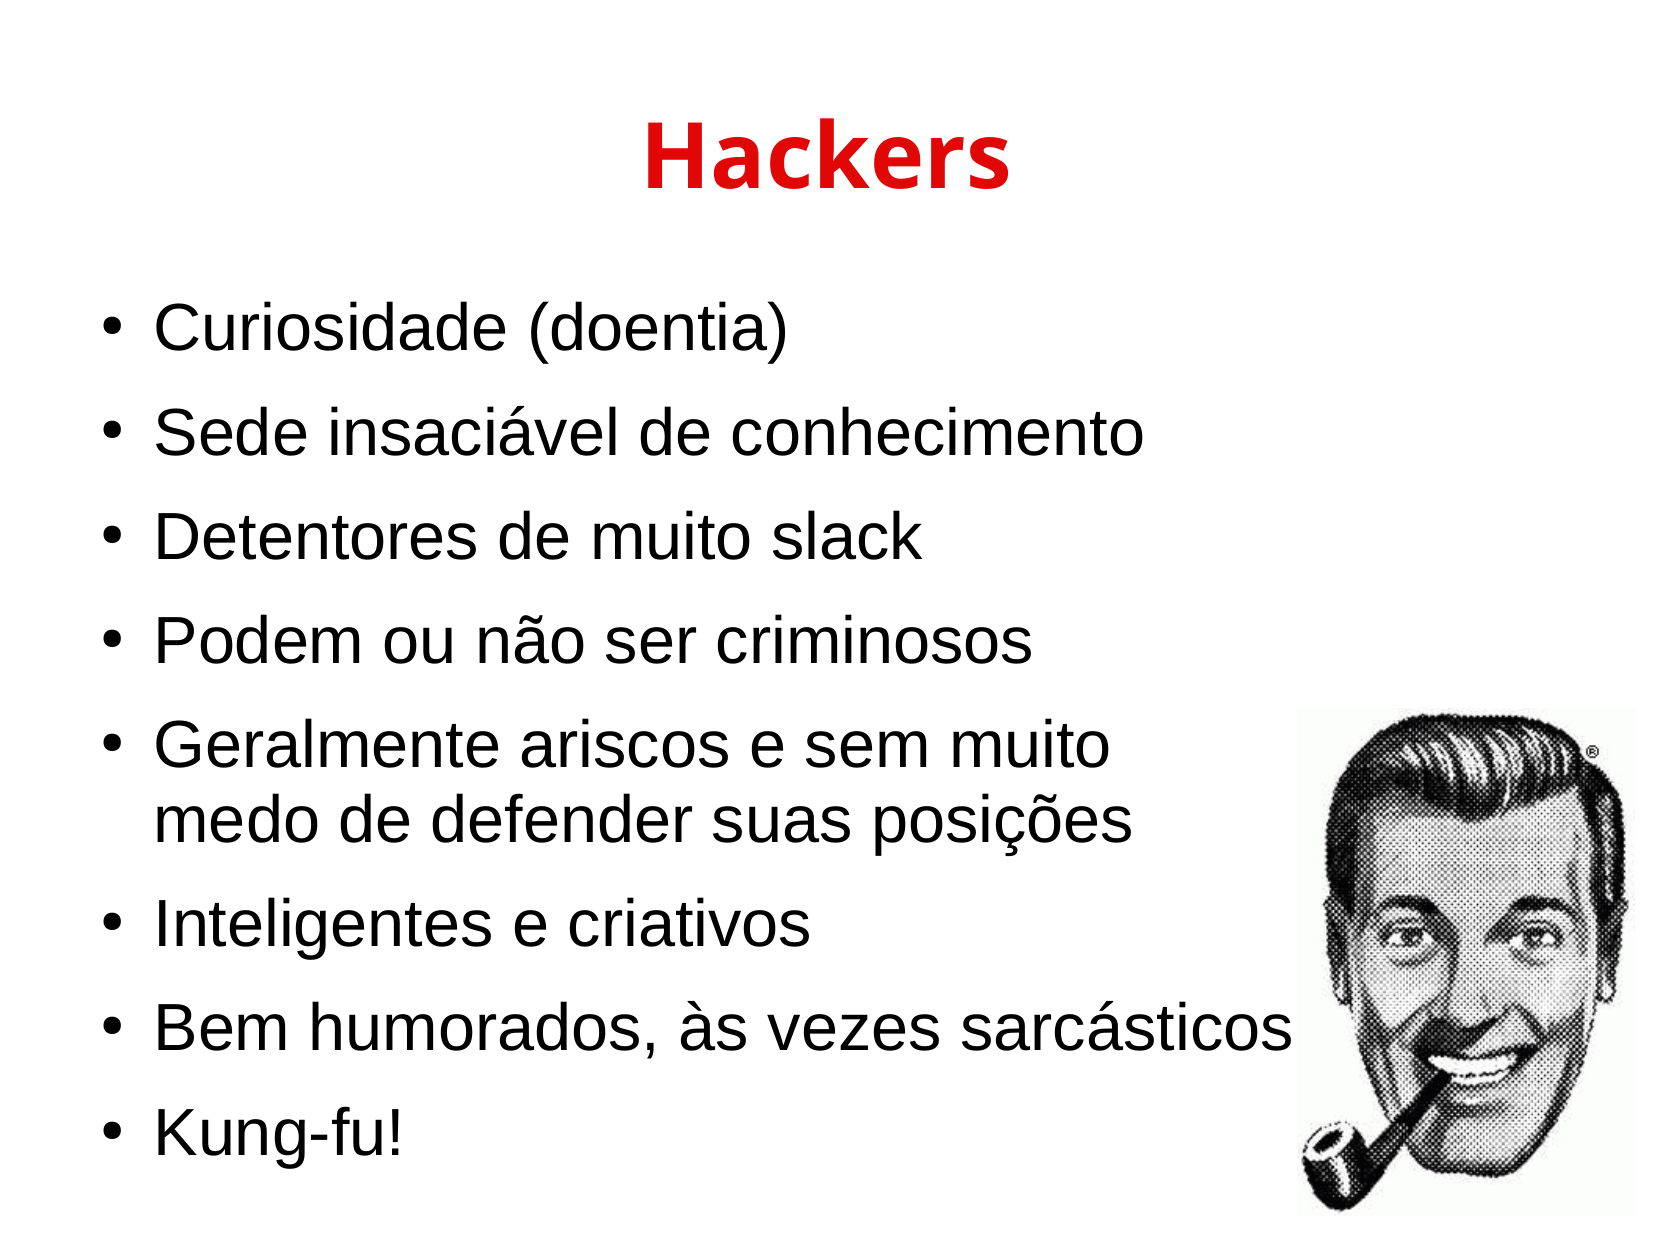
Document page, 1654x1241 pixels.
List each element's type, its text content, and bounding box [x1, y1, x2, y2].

picture [1297, 708, 1635, 1216]
list Curiosidade (doentia) Sede insaciável de conhecimento Detentores de muito slack Podem ou não ser criminosos Geralmente ariscos e sem muito medo de defender suas posições Inteligentes e criativos Bem humorados, às vezes sarcásticos ;) Kung-fu! [82, 290, 1571, 1201]
title Hackers [82, 49, 1571, 257]
